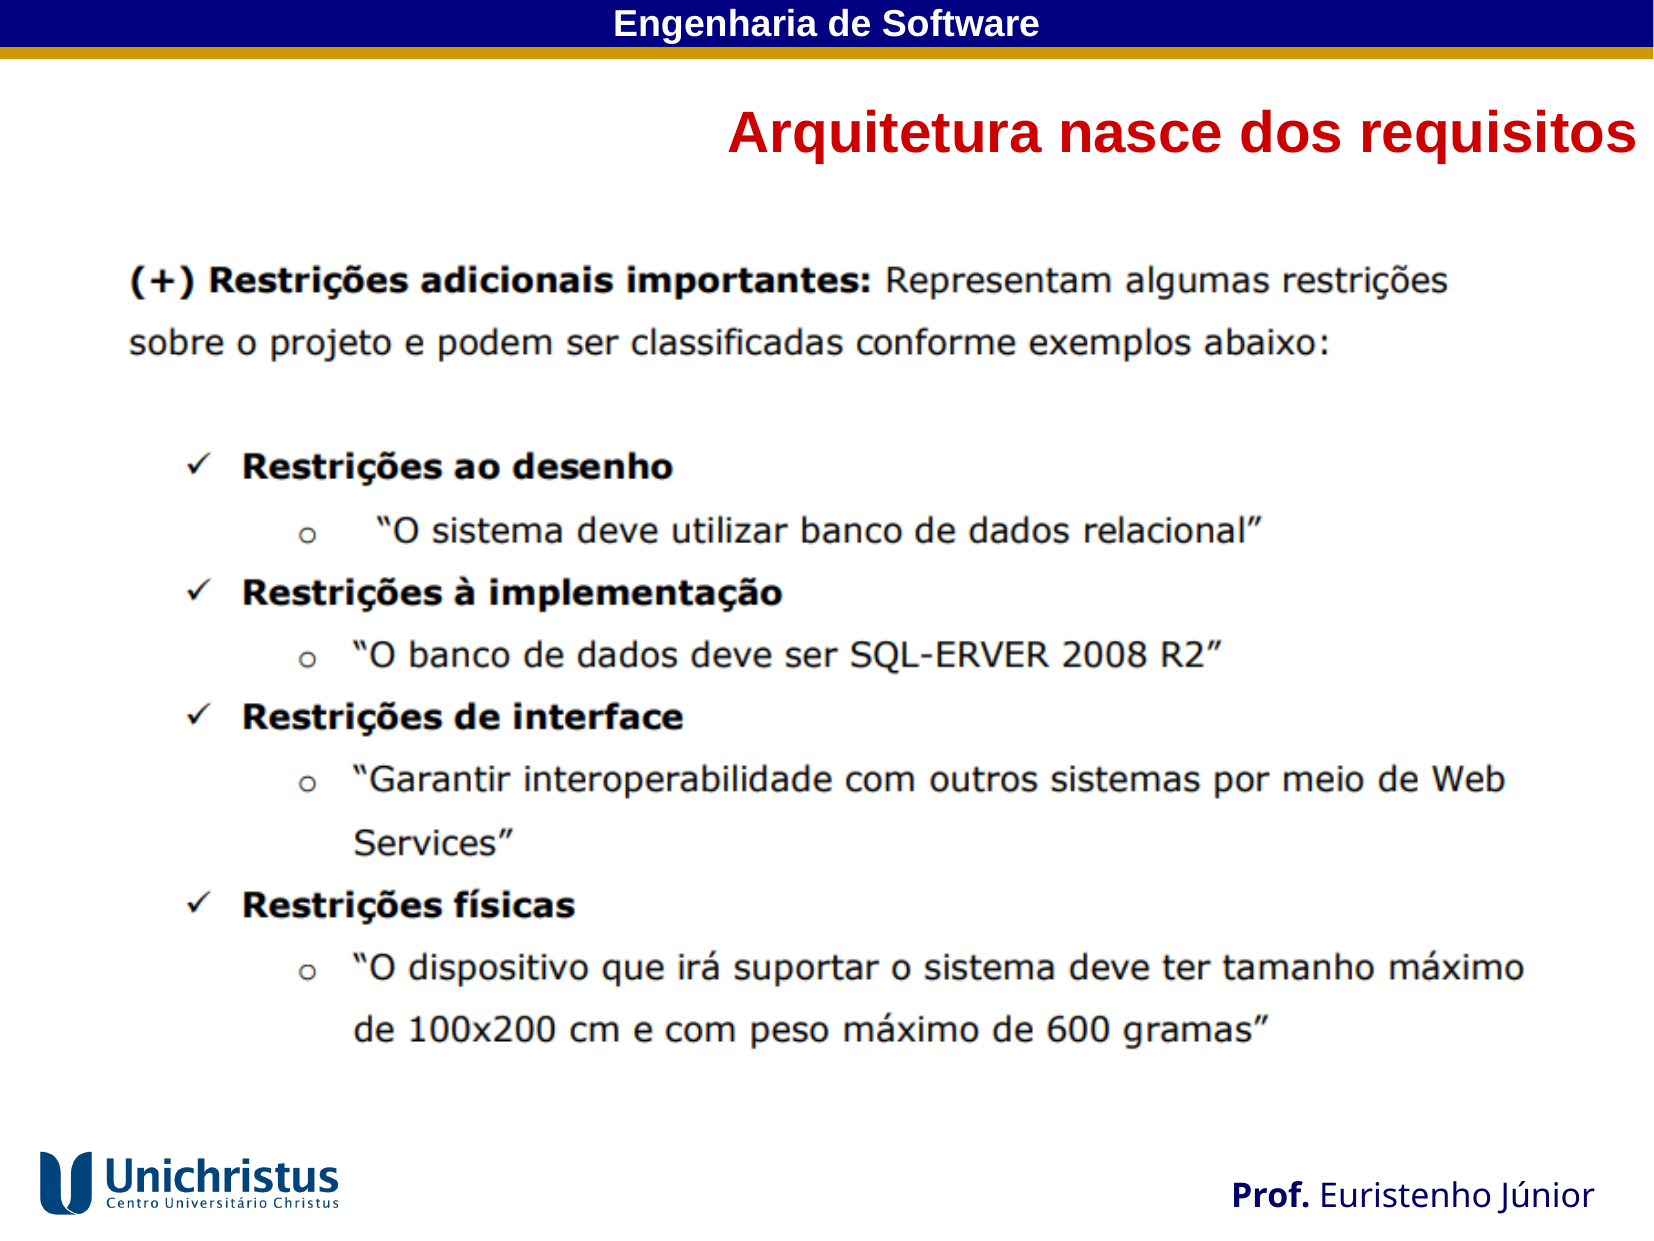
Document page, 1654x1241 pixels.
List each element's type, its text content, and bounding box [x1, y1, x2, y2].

text_box [0, 47, 1654, 60]
text_box Engenharia de Software [0, 0, 1654, 47]
text_box Arquitetura nasce dos requisitos [713, 92, 1654, 173]
text_box Prof. Euristenho Júnior [1216, 1163, 1654, 1224]
picture [106, 247, 1542, 1073]
picture [35, 1148, 343, 1217]
